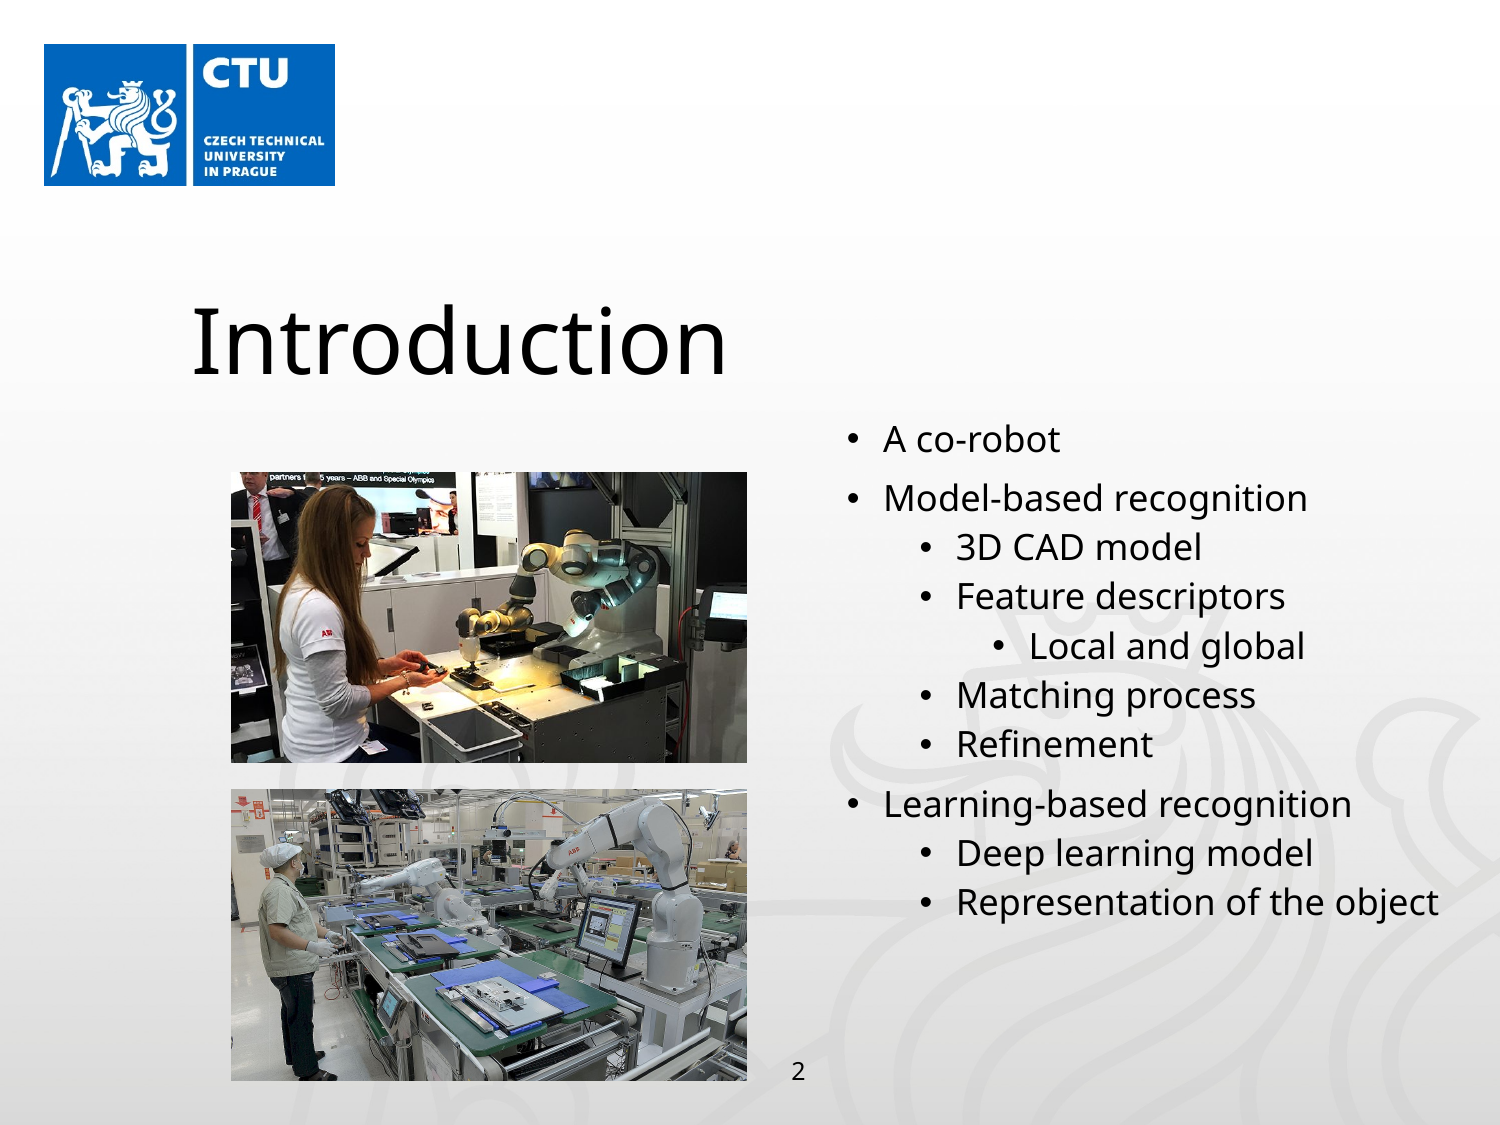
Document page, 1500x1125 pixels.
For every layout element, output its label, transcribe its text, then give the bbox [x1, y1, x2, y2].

title Introduction [177, 236, 1456, 454]
picture [0, 0, 1500, 1125]
list A co-robot Model-based recognition 3D CAD model Feature descriptors Local and global Matching process Refinement Learning-based recognition Deep learning model Representation of the object [832, 354, 1457, 963]
title 2 [776, 1050, 826, 1096]
